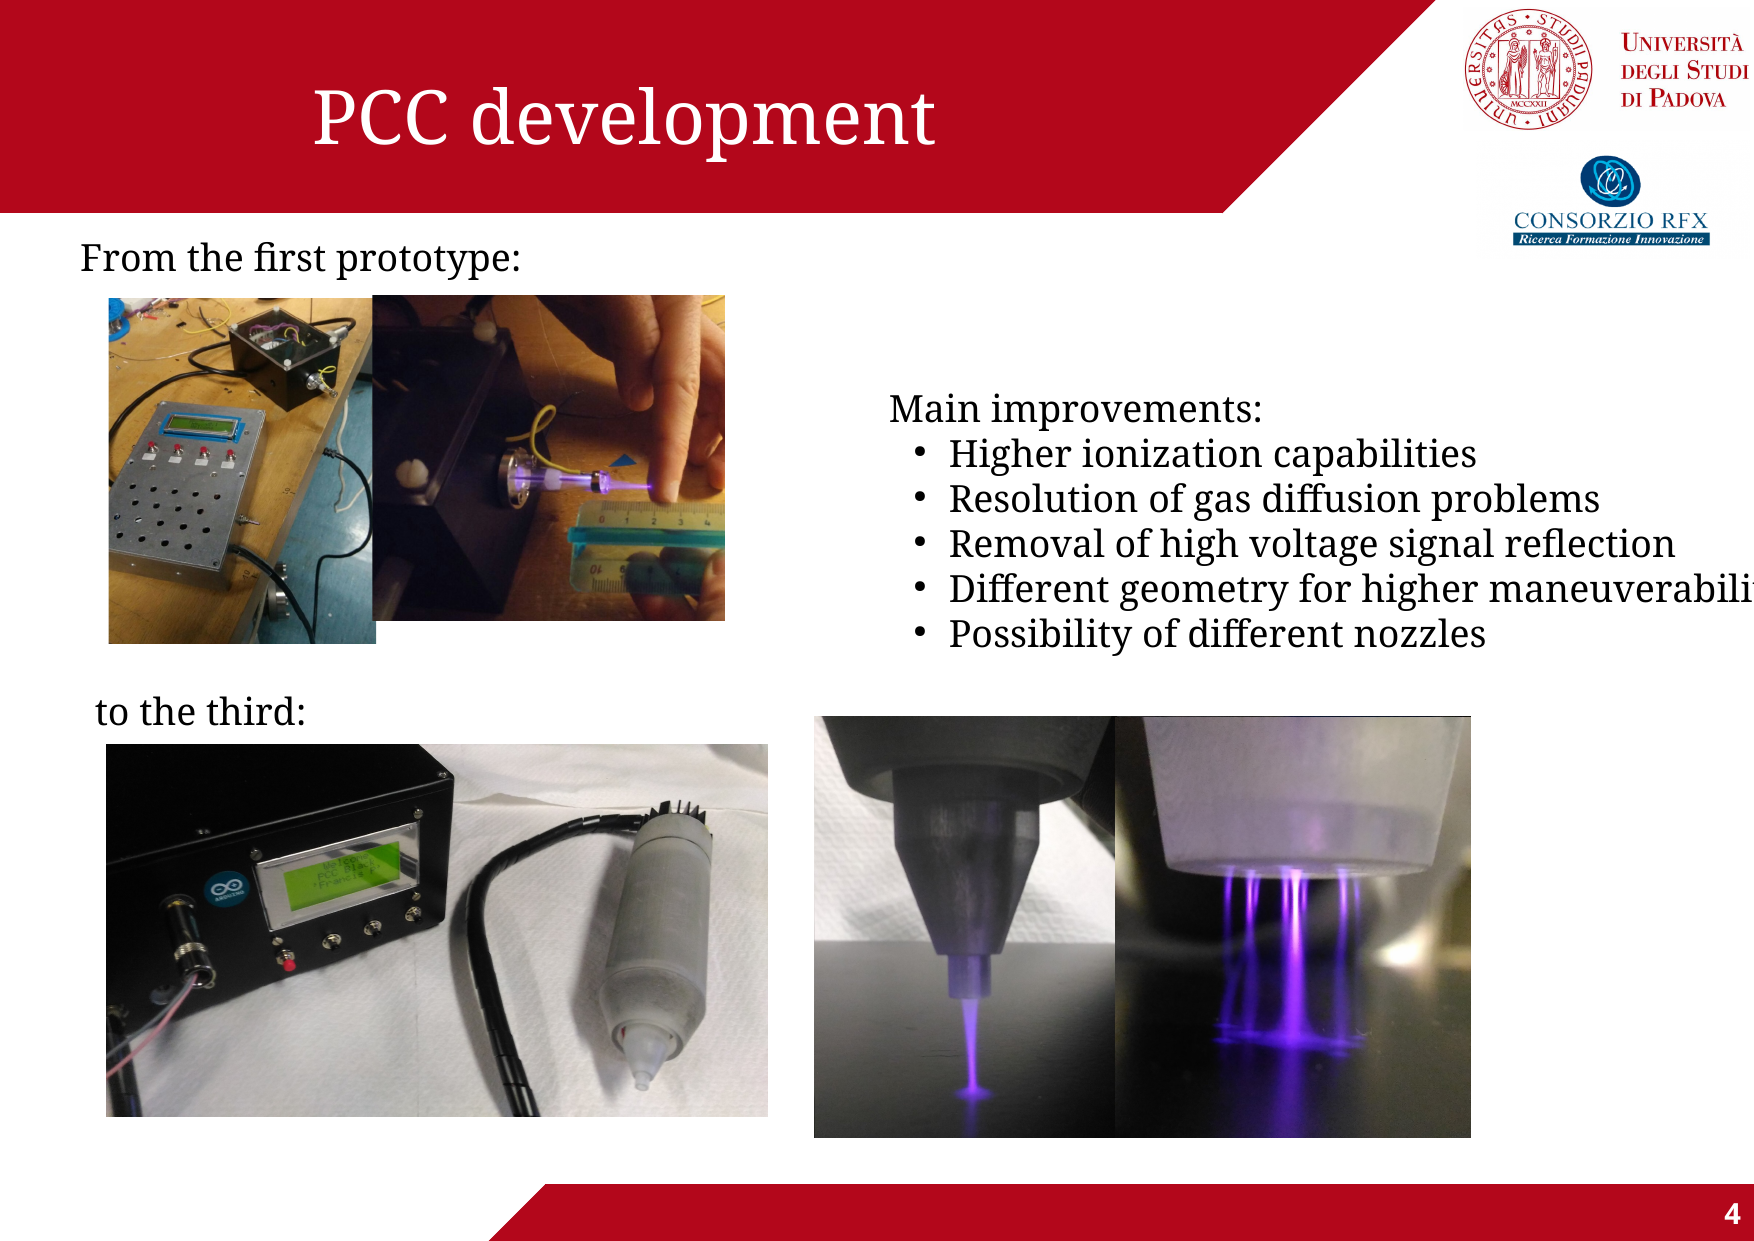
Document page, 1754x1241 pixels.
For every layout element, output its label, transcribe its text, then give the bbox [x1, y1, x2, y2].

picture [1476, 140, 1750, 259]
picture [108, 295, 725, 644]
text_box Main improvements: Higher ionization capabilities Resolution of gas diffusion problems Removal of high voltage signal reflection Different geometry for higher maneuverability Possibility of different nozzles [838, 377, 1754, 663]
picture [1463, 7, 1750, 131]
text_box From the first prototype: [0, 226, 650, 287]
picture [814, 716, 1471, 1138]
picture [106, 744, 768, 1117]
title PCC development [10, 0, 1241, 244]
text_box to the third: [0, 680, 550, 741]
